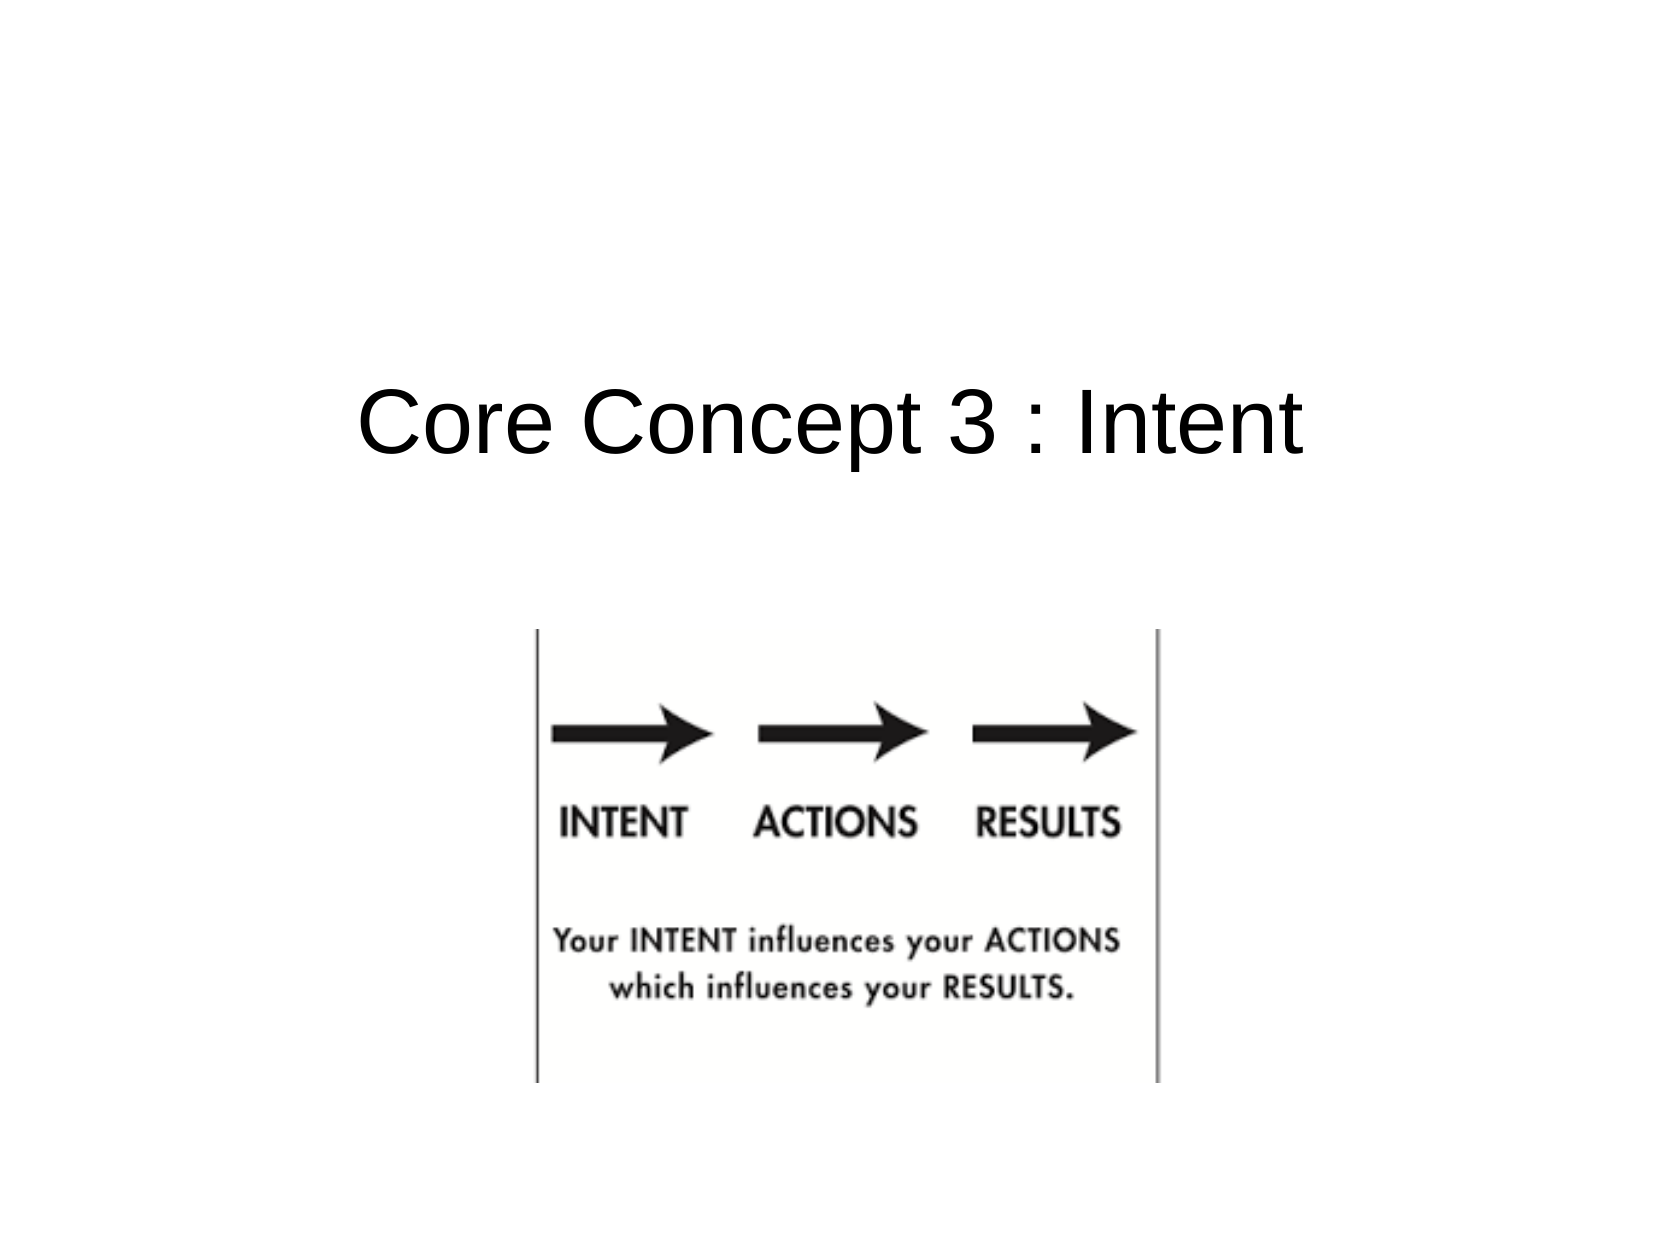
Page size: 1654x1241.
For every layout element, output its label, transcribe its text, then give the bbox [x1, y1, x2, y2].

picture [525, 629, 1171, 1083]
title Core Concept 3 : Intent [86, 317, 1576, 526]
